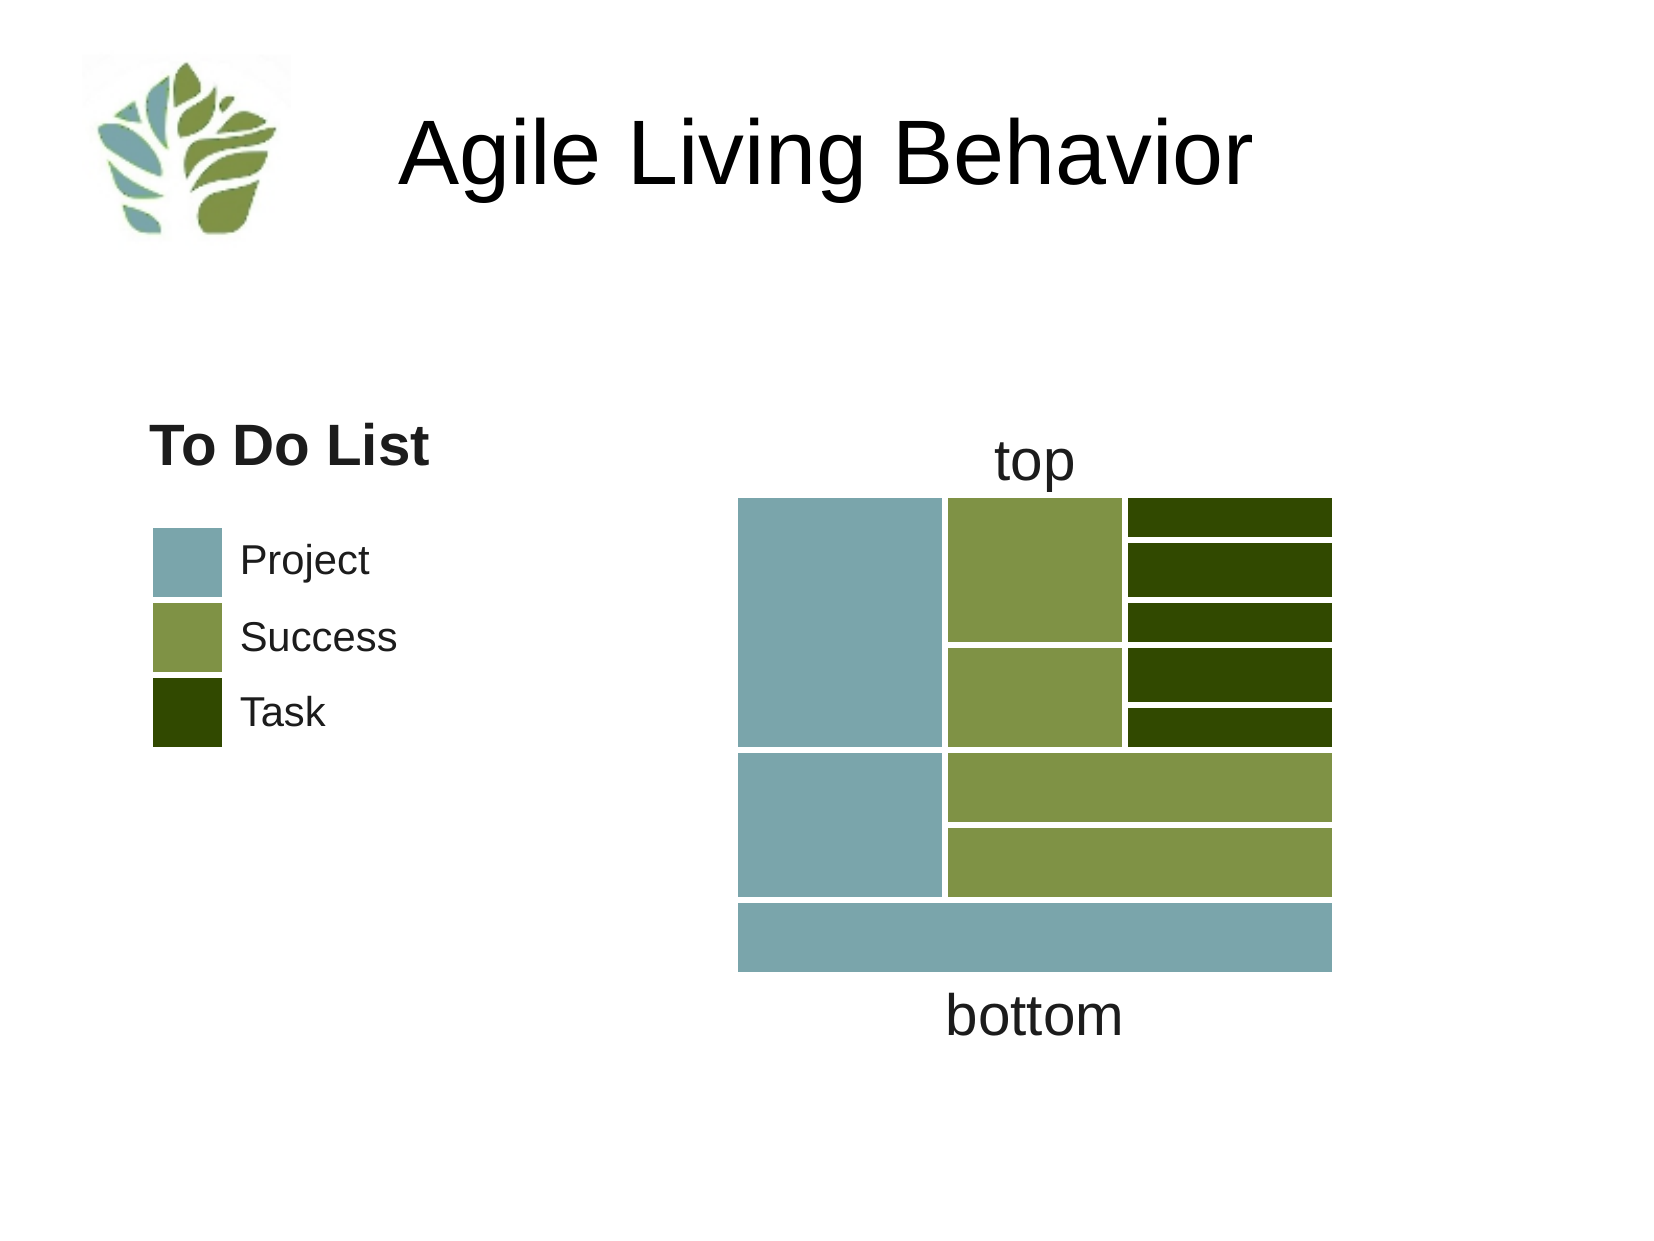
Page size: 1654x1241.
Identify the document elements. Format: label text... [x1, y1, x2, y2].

text_box Project [225, 529, 511, 592]
text_box [150, 525, 226, 751]
text_box [735, 495, 1336, 976]
text_box Task [225, 680, 511, 743]
picture [82, 49, 291, 258]
text_box bottom [750, 976, 1321, 1055]
text_box Success [225, 605, 511, 668]
title Agile Living Behavior [291, 49, 1571, 257]
text_box To Do List [135, 405, 496, 487]
text_box top [750, 420, 1321, 495]
